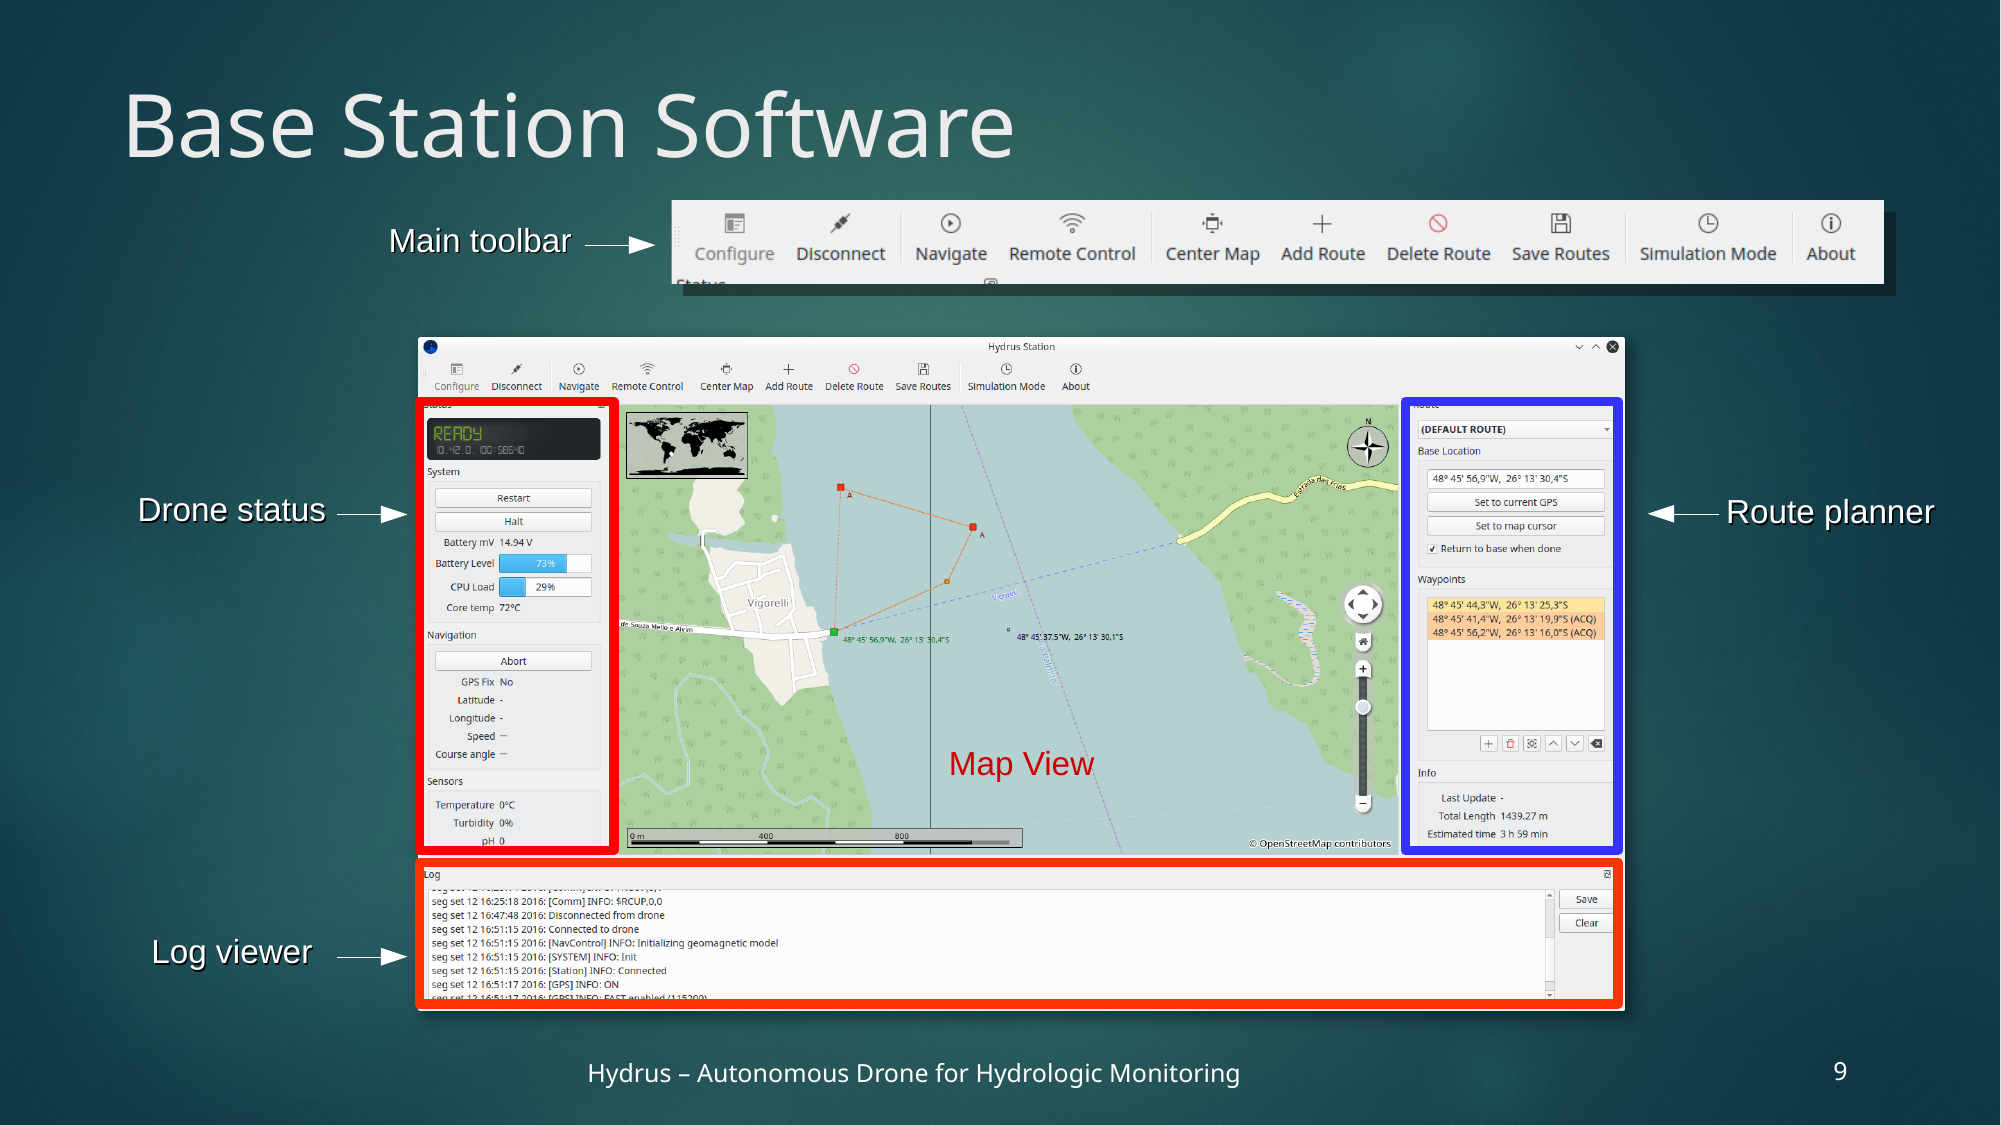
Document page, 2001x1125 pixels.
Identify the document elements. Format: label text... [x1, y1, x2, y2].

picture [0, 0, 2001, 1125]
title Base Station Software [106, 62, 1787, 186]
text_box Map View [868, 738, 1176, 819]
footer Hydrus – Autonomous Drone for Hydrologic Monitoring [181, 1042, 1412, 1103]
text_box Log viewer [78, 926, 386, 1007]
text_box Route planner [1677, 486, 1985, 567]
slide_number <number> [1412, 1042, 1863, 1103]
text_box Drone status [78, 484, 386, 565]
text_box Main toolbar [326, 214, 634, 296]
